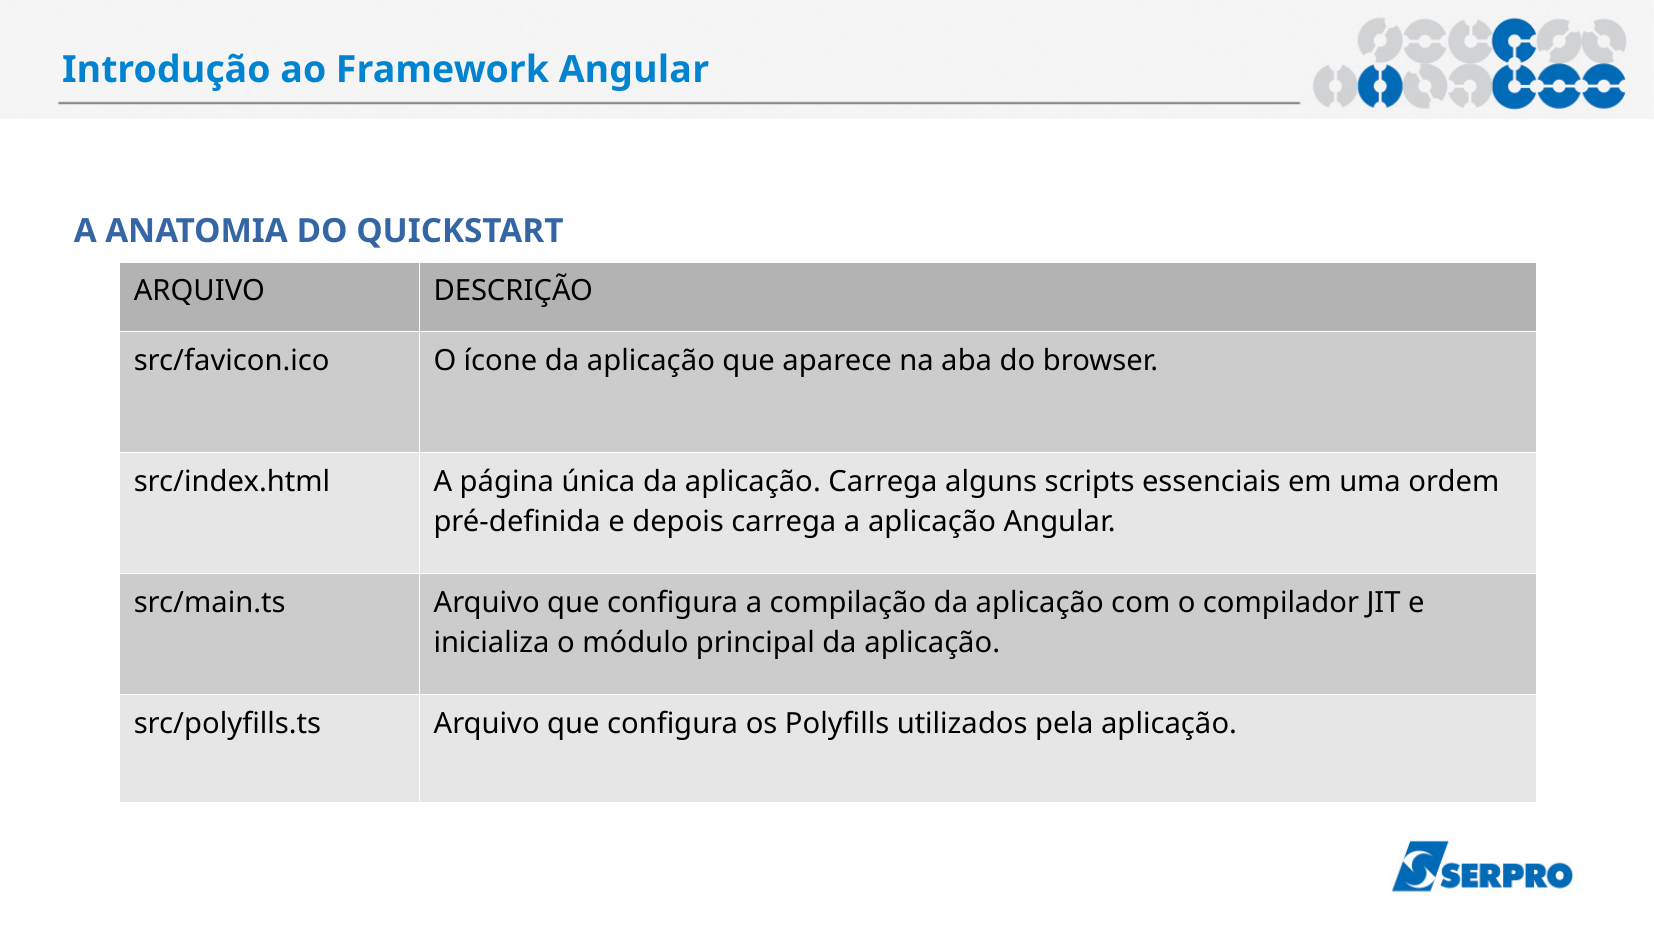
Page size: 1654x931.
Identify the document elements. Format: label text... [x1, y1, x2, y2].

table_cell src/index.html [120, 453, 419, 573]
table_header ARQUIVO [120, 263, 419, 331]
table_cell src/main.ts [120, 574, 419, 694]
table_cell Arquivo que configura os Polyfills utilizados pela aplicação. [420, 695, 1536, 802]
table_cell O ícone da aplicação que aparece na aba do browser. [420, 332, 1536, 452]
table_cell src/polyfills.ts [120, 695, 419, 802]
table_header DESCRIÇÃO [420, 263, 1536, 331]
table_cell src/favicon.ico [120, 332, 419, 452]
picture [0, 0, 1654, 931]
table_cell A página única da aplicação. Carrega alguns scripts essenciais em uma ordem pré-definida e depois carrega a aplicação Angular. [420, 453, 1536, 573]
text_box A ANATOMIA DO QUICKSTART [59, 177, 1595, 798]
text_box Introdução ao Framework Angular [47, 35, 1300, 102]
table_cell Arquivo que configura a compilação da aplicação com o compilador JIT e inicializa o módulo principal da aplicação. [420, 574, 1536, 694]
